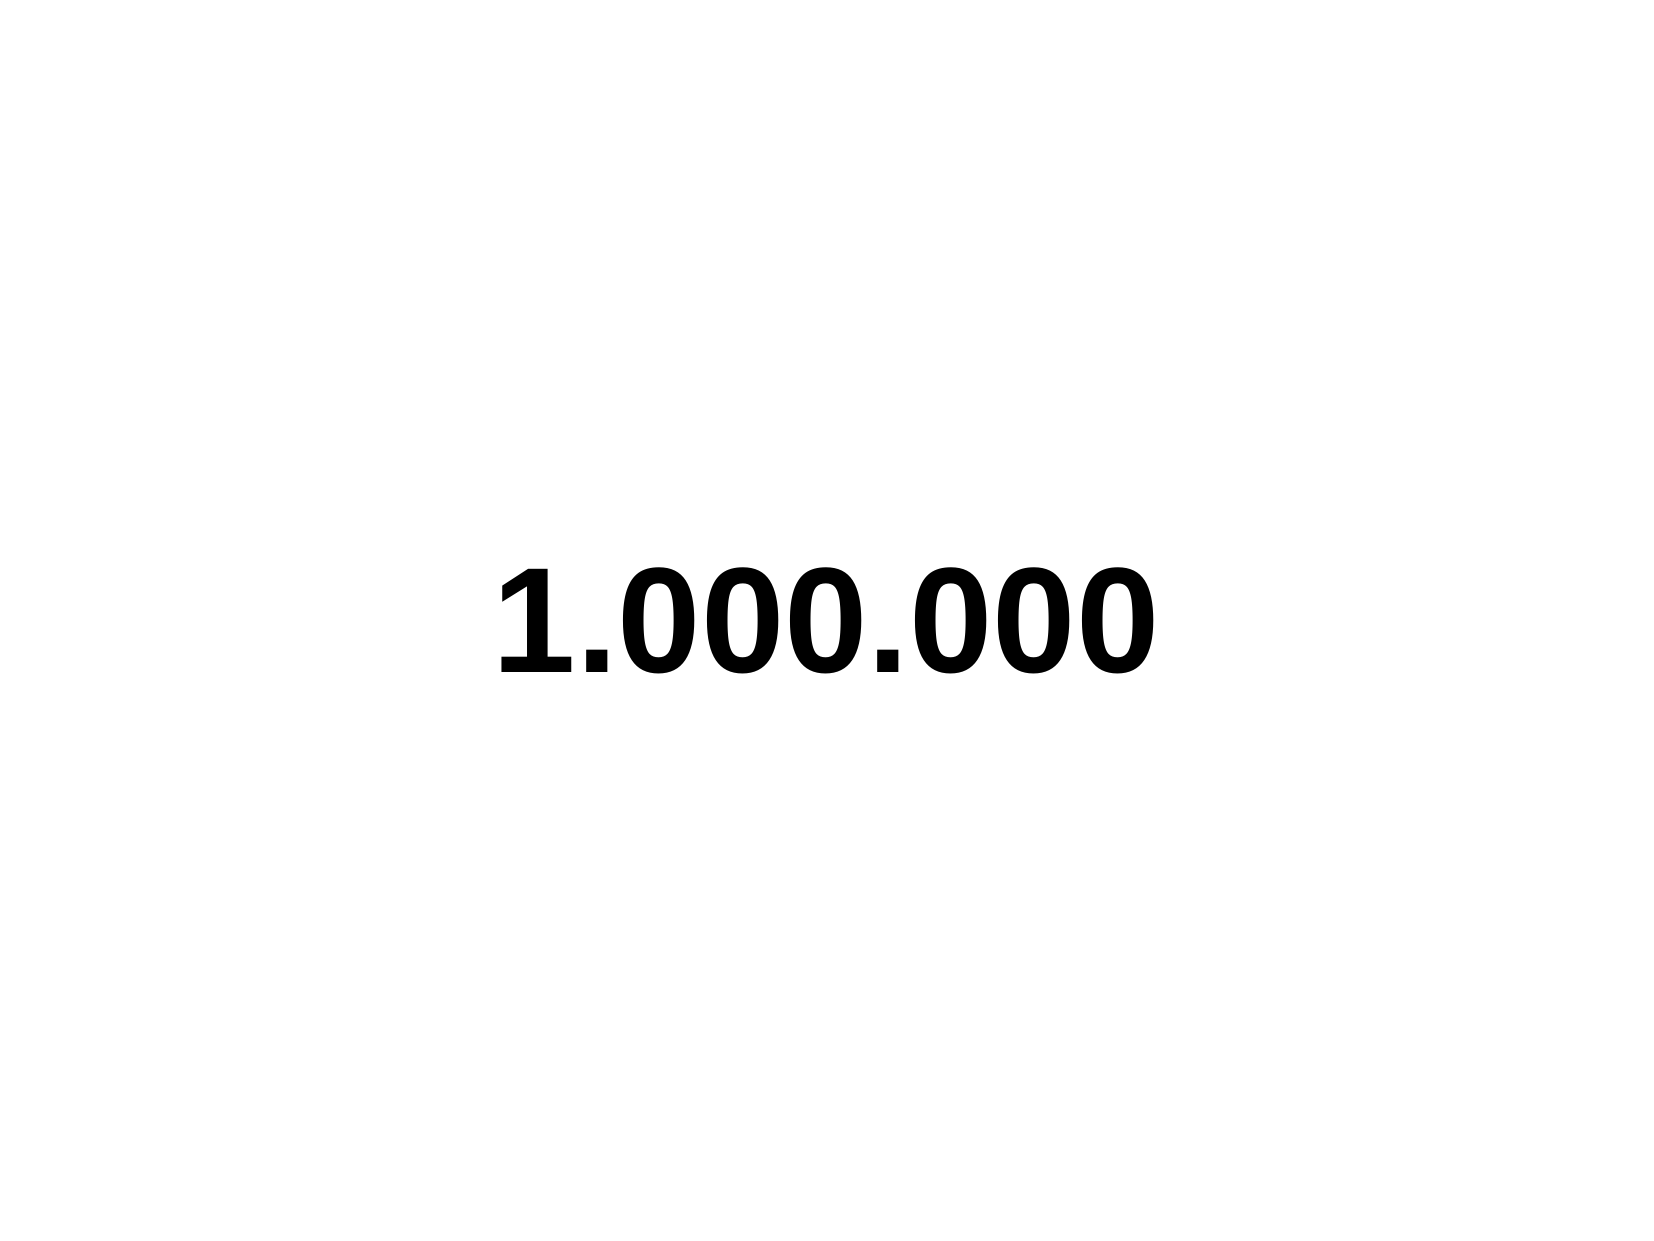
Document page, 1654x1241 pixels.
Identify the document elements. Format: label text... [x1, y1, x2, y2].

subtitle 1.000.000 [82, 140, 1571, 1101]
